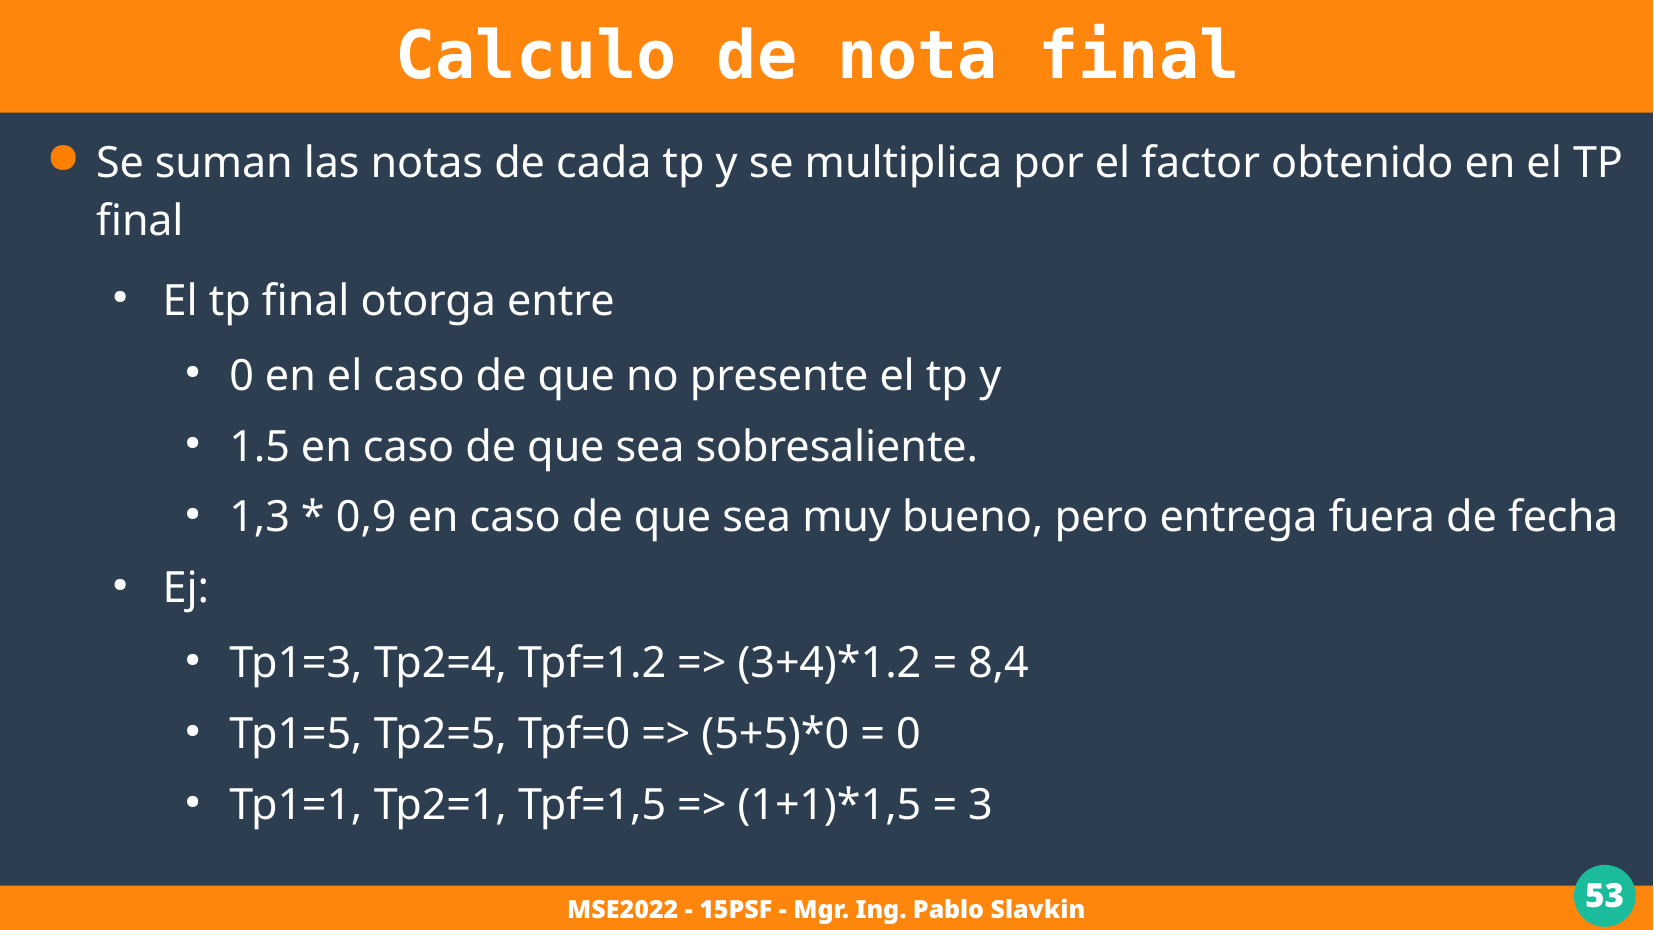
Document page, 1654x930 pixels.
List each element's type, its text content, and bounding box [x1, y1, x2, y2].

list Se suman las notas de cada tp y se multiplica por el factor obtenido en el TP final El tp final otorga entre 0 en el caso de que no presente el tp y 1.5 en caso de que sea sobresaliente. 1,3 * 0,9 en caso de que sea muy bueno, pero entrega fuera de fecha Ej: Tp1=3, Tp2=4, Tpf=1.2 => (3+4)*1.2 = 8,4 Tp1=5, Tp2=5, Tpf=0 => (5+5)*0 = 0 Tp1=1, Tp2=1, Tpf=1,5 => (1+1)*1,5 = 3 [29, 131, 1631, 863]
title Calculo de nota final [395, 16, 1268, 113]
